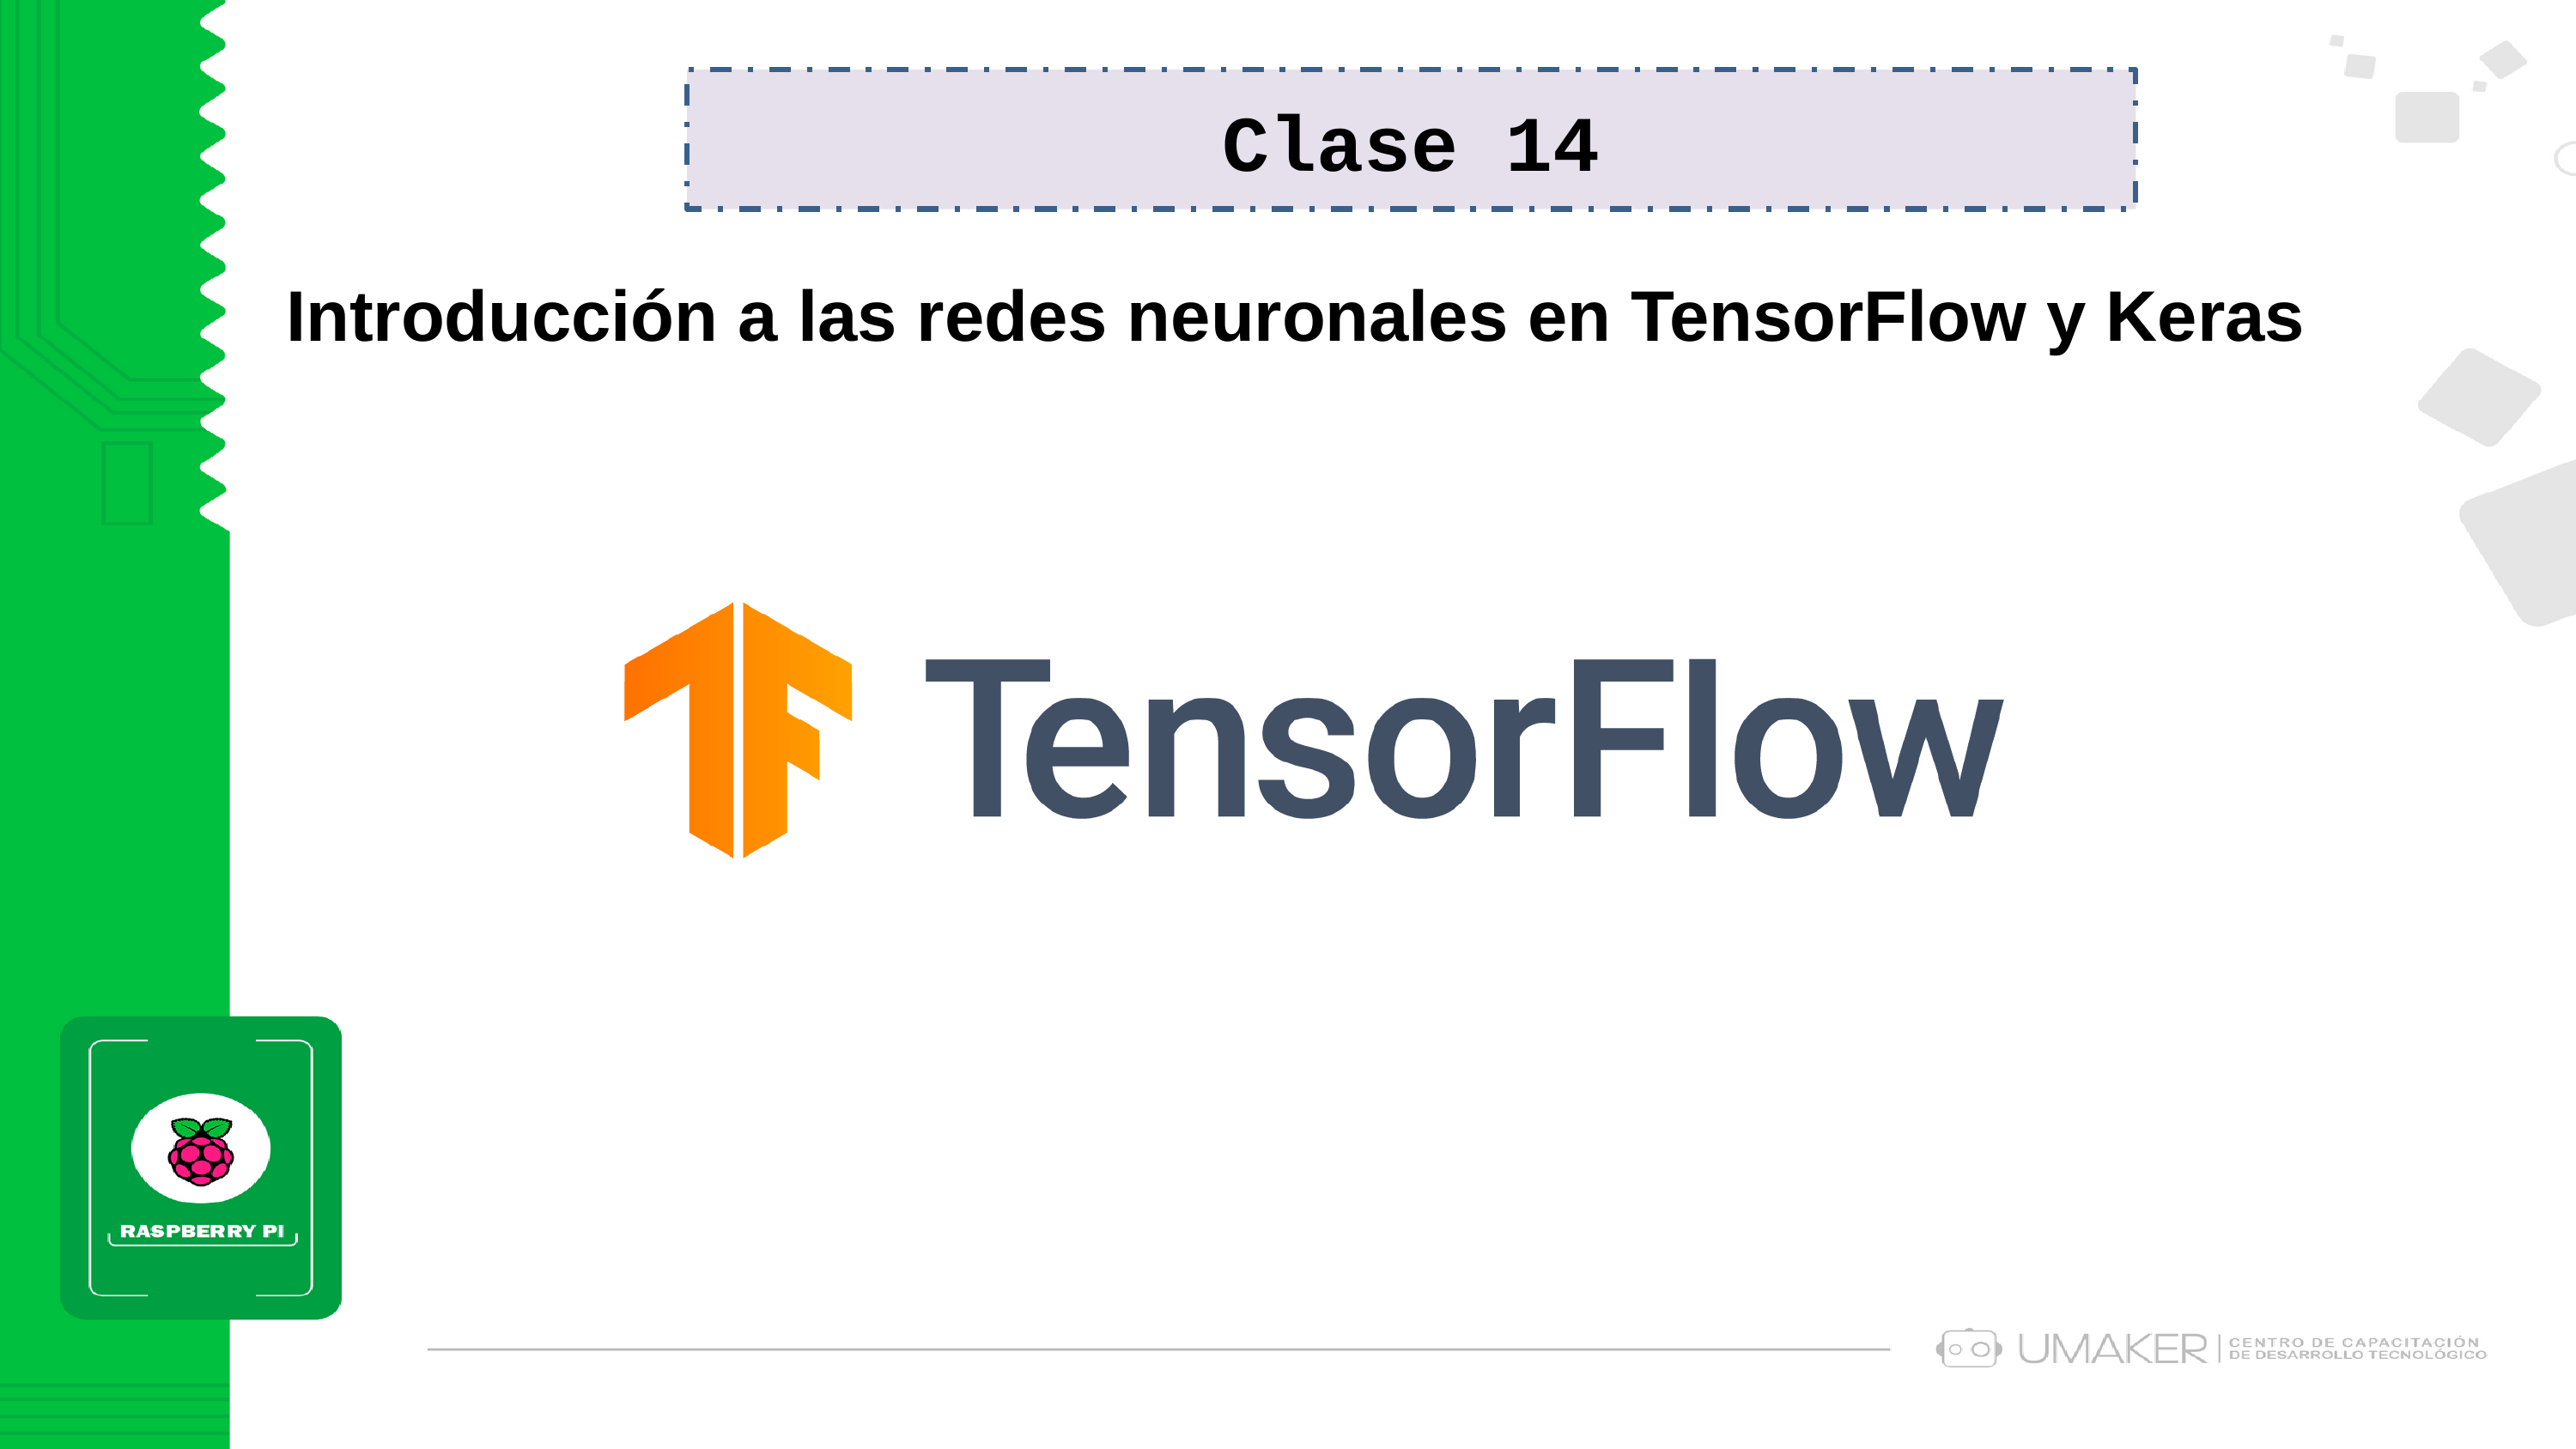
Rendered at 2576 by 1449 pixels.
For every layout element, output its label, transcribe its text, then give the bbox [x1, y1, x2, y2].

text_box Clase 14 [687, 70, 2136, 209]
picture [0, 0, 2576, 1449]
text_box Introducción a las redes neuronales en TensorFlow y Keras [229, 264, 2363, 416]
